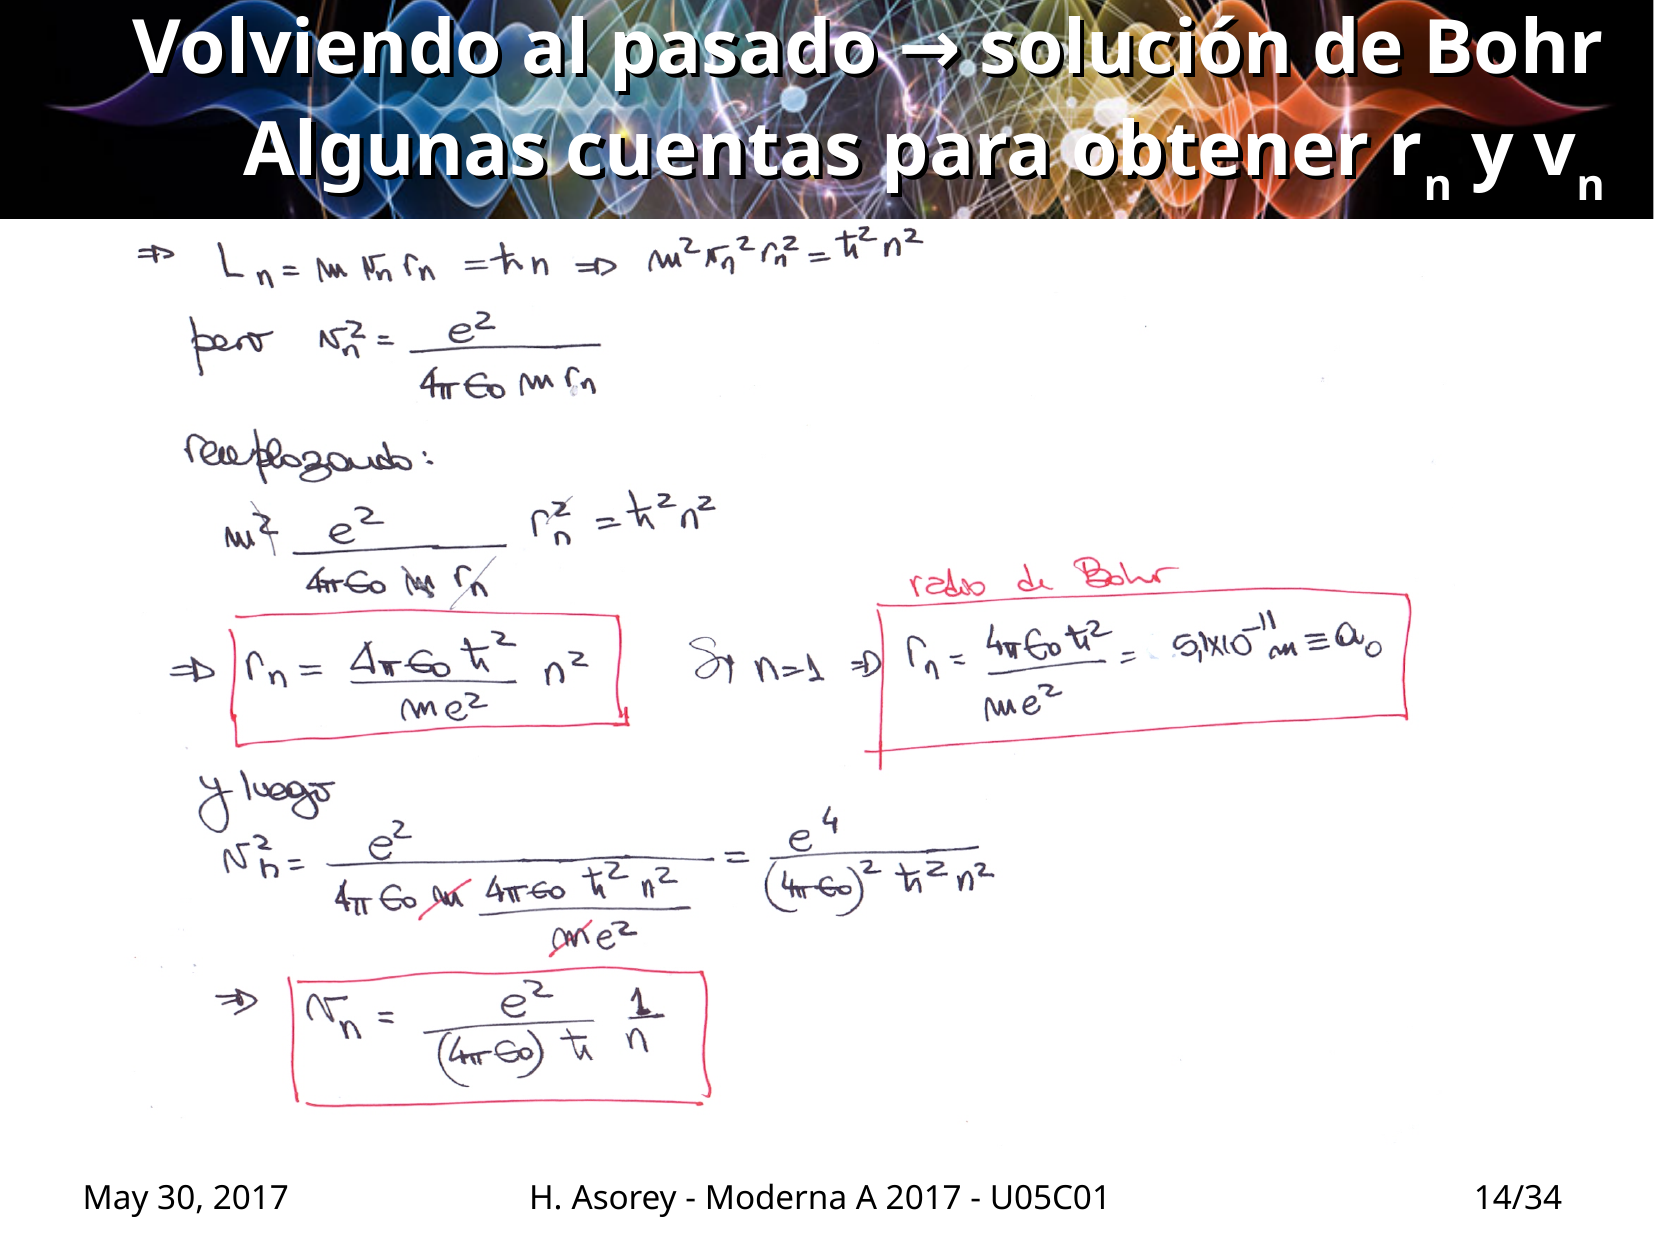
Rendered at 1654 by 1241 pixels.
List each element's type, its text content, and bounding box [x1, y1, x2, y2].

picture [0, 0, 1654, 219]
picture [124, 225, 1456, 1155]
title Volviendo al pasado → solución de Bohr Algunas cuentas para obtener rn y vn [45, 3, 1606, 203]
